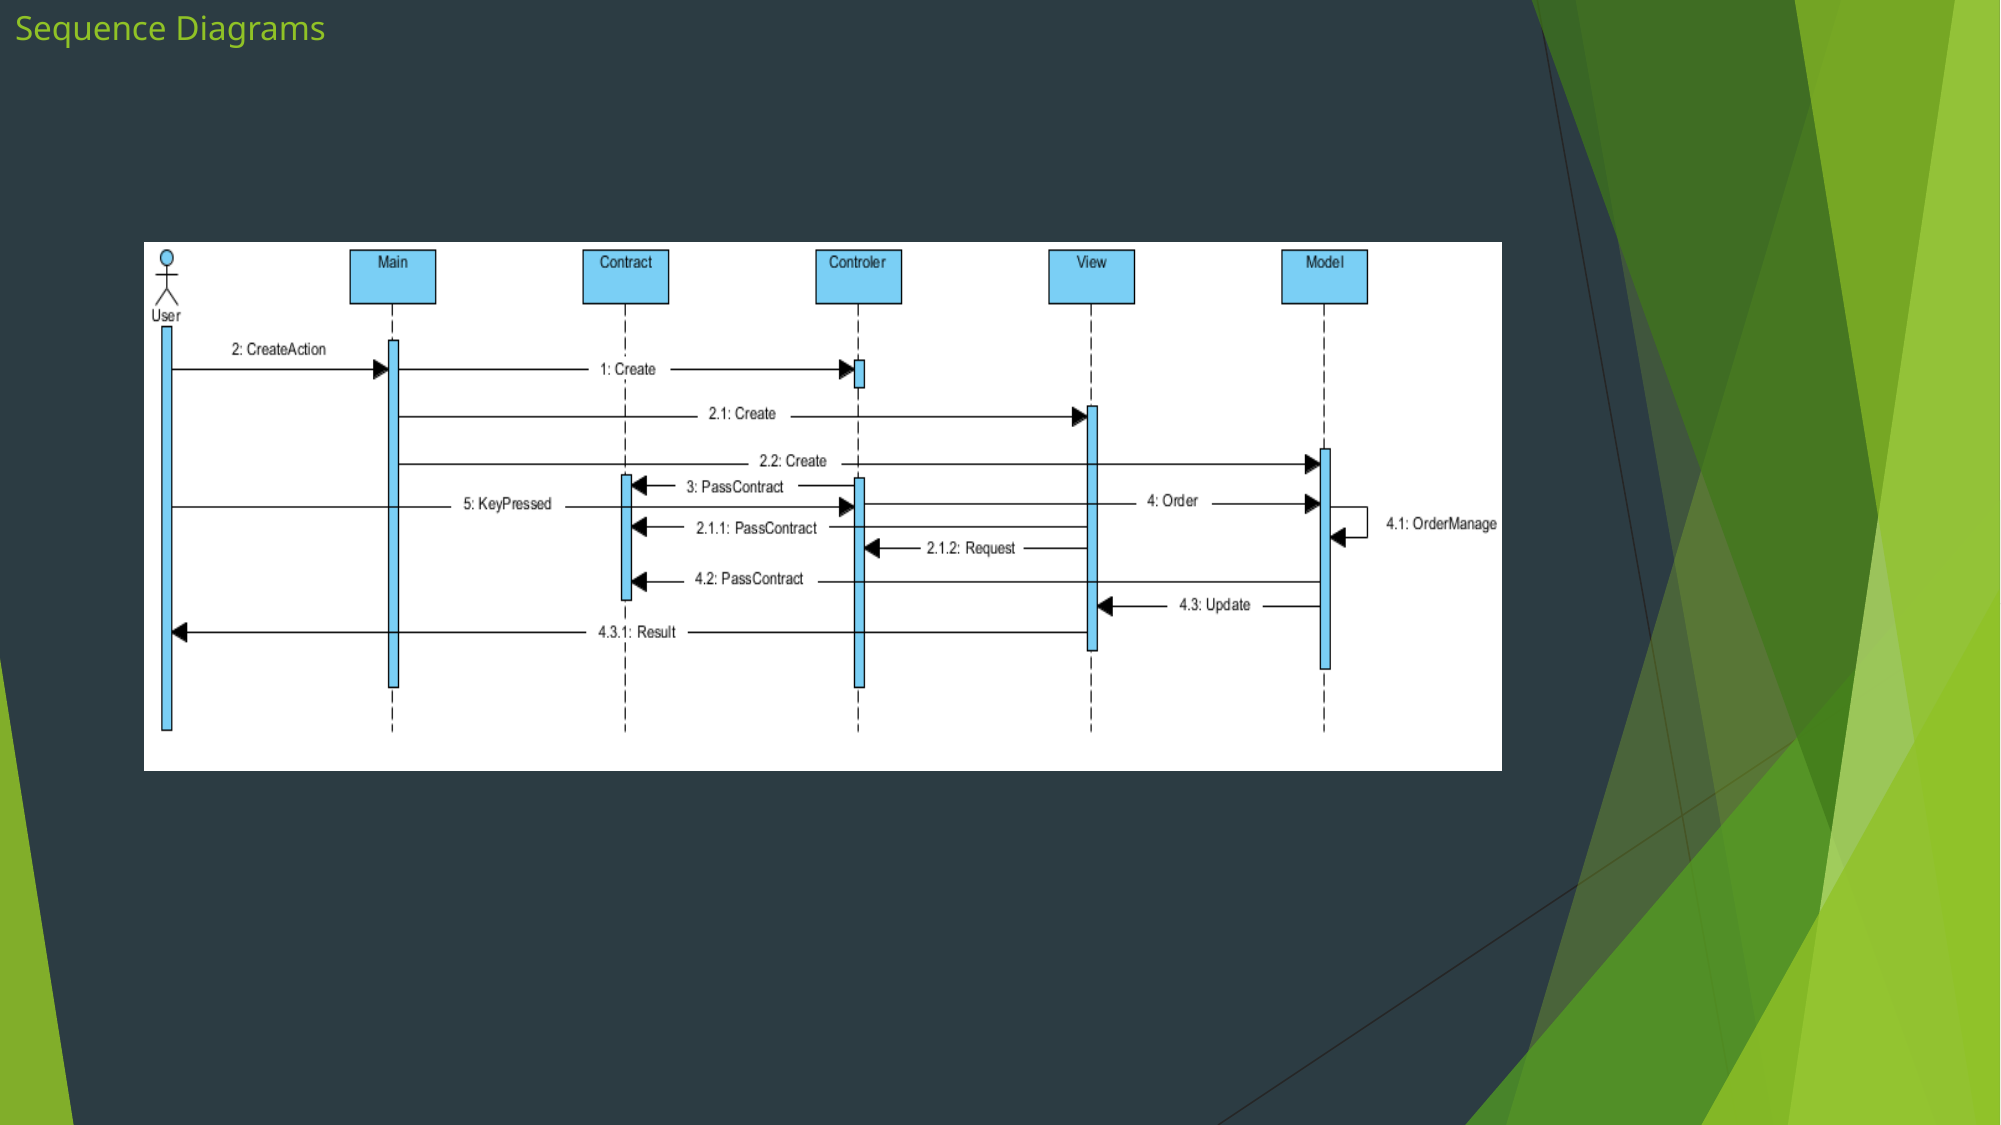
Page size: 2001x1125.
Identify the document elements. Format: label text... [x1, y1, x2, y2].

text_box Sequence Diagrams [0, 0, 685, 75]
picture [144, 242, 1502, 771]
